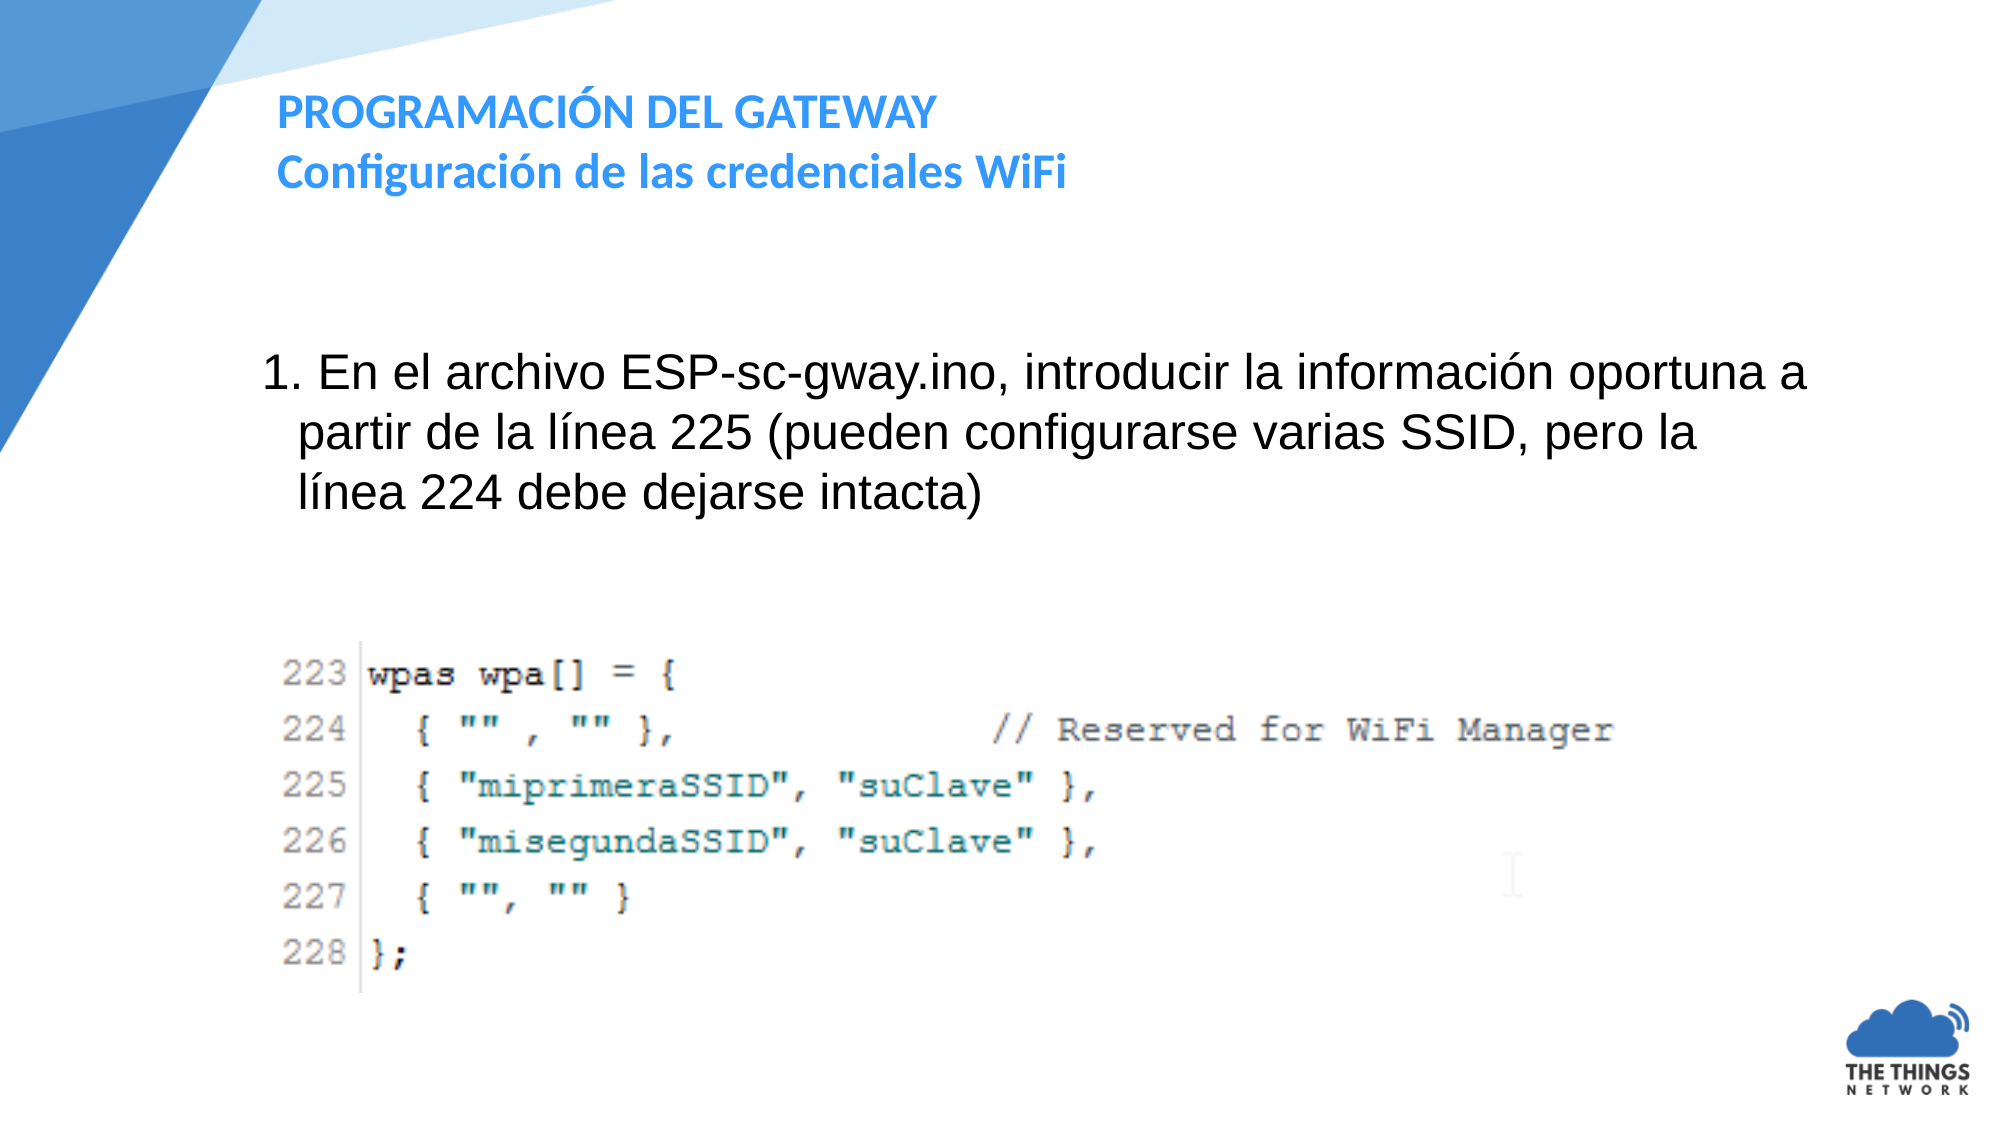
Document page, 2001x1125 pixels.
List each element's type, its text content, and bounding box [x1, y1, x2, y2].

picture [0, 0, 1970, 1095]
text_box PROGRAMACIÓN DEL GATEWAY Configuración de las credenciales WiFi [99, 44, 1900, 233]
text_box En el archivo ESP-sc-gway.ino, introducir la información oportuna a partir de la línea 225 (pueden configurarse varias SSID, pero la línea 224 debe dejarse intacta) [261, 339, 1819, 1014]
